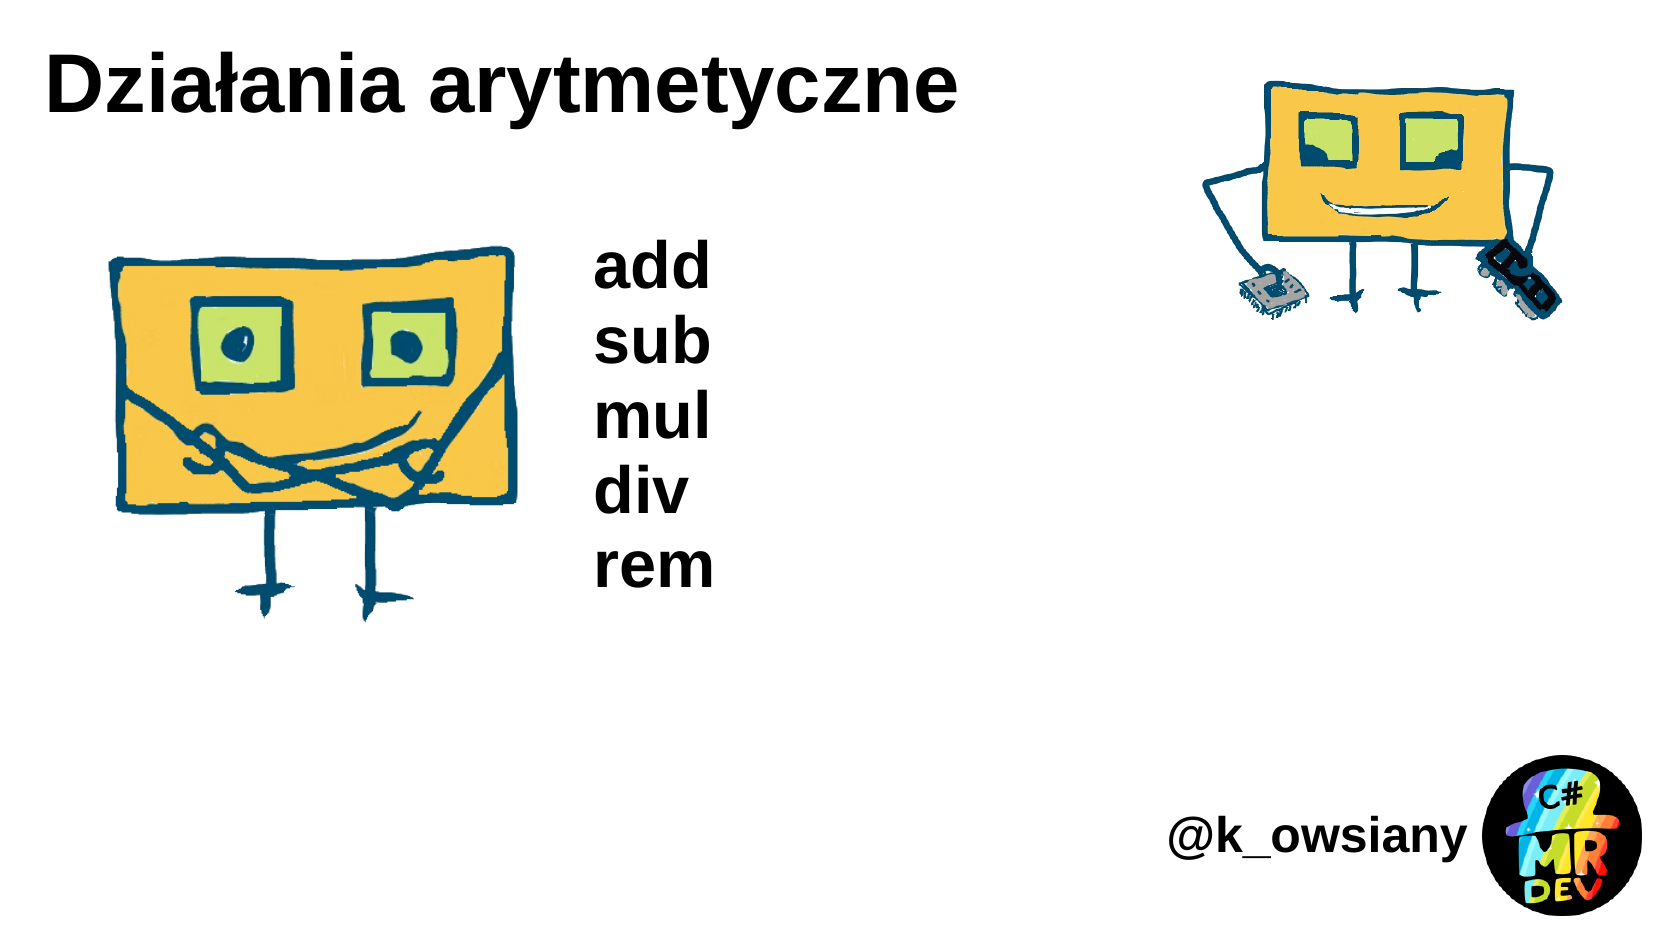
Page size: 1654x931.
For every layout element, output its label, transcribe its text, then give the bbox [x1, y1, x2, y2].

picture [1198, 78, 1565, 326]
text_box Działania arytmetyczne [29, 29, 1347, 231]
text_box add sub mul div rem [578, 220, 839, 626]
picture [1482, 755, 1642, 916]
picture [100, 242, 525, 626]
